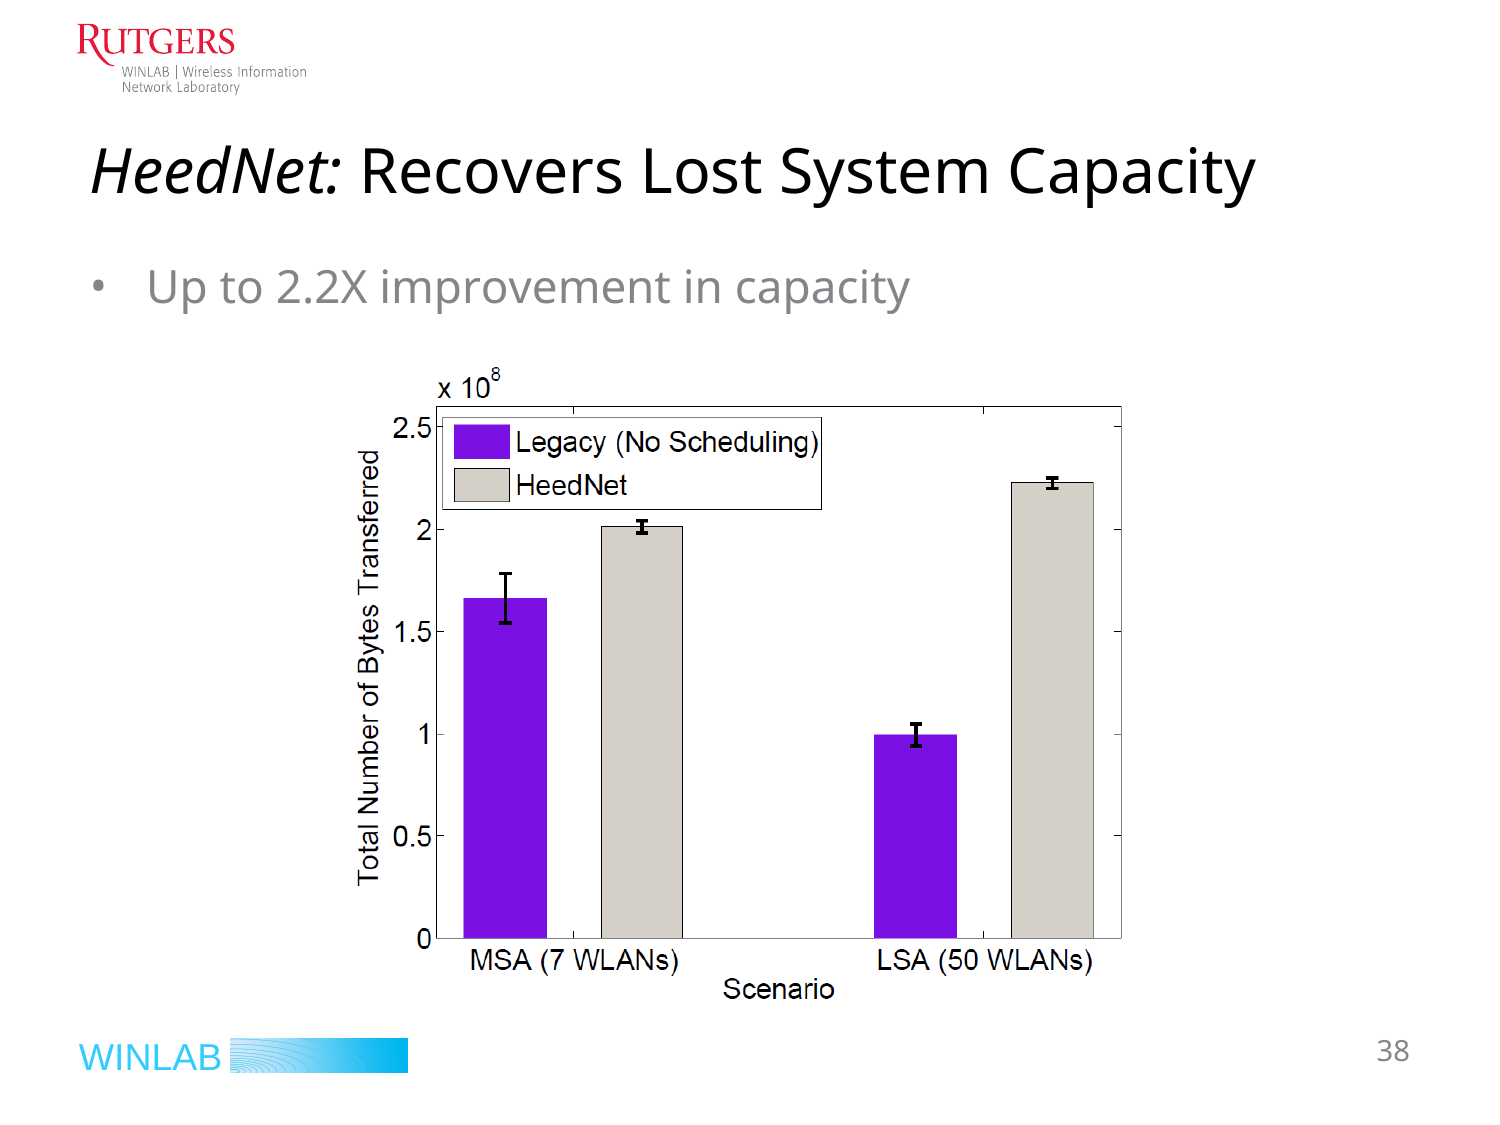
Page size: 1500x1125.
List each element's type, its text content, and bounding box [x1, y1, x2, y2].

title HeedNet: Recovers Lost System Capacity [75, 99, 1426, 238]
list Up to 2.2X improvement in capacity [75, 249, 1426, 993]
picture [230, 1038, 383, 1073]
picture [331, 361, 1143, 1030]
